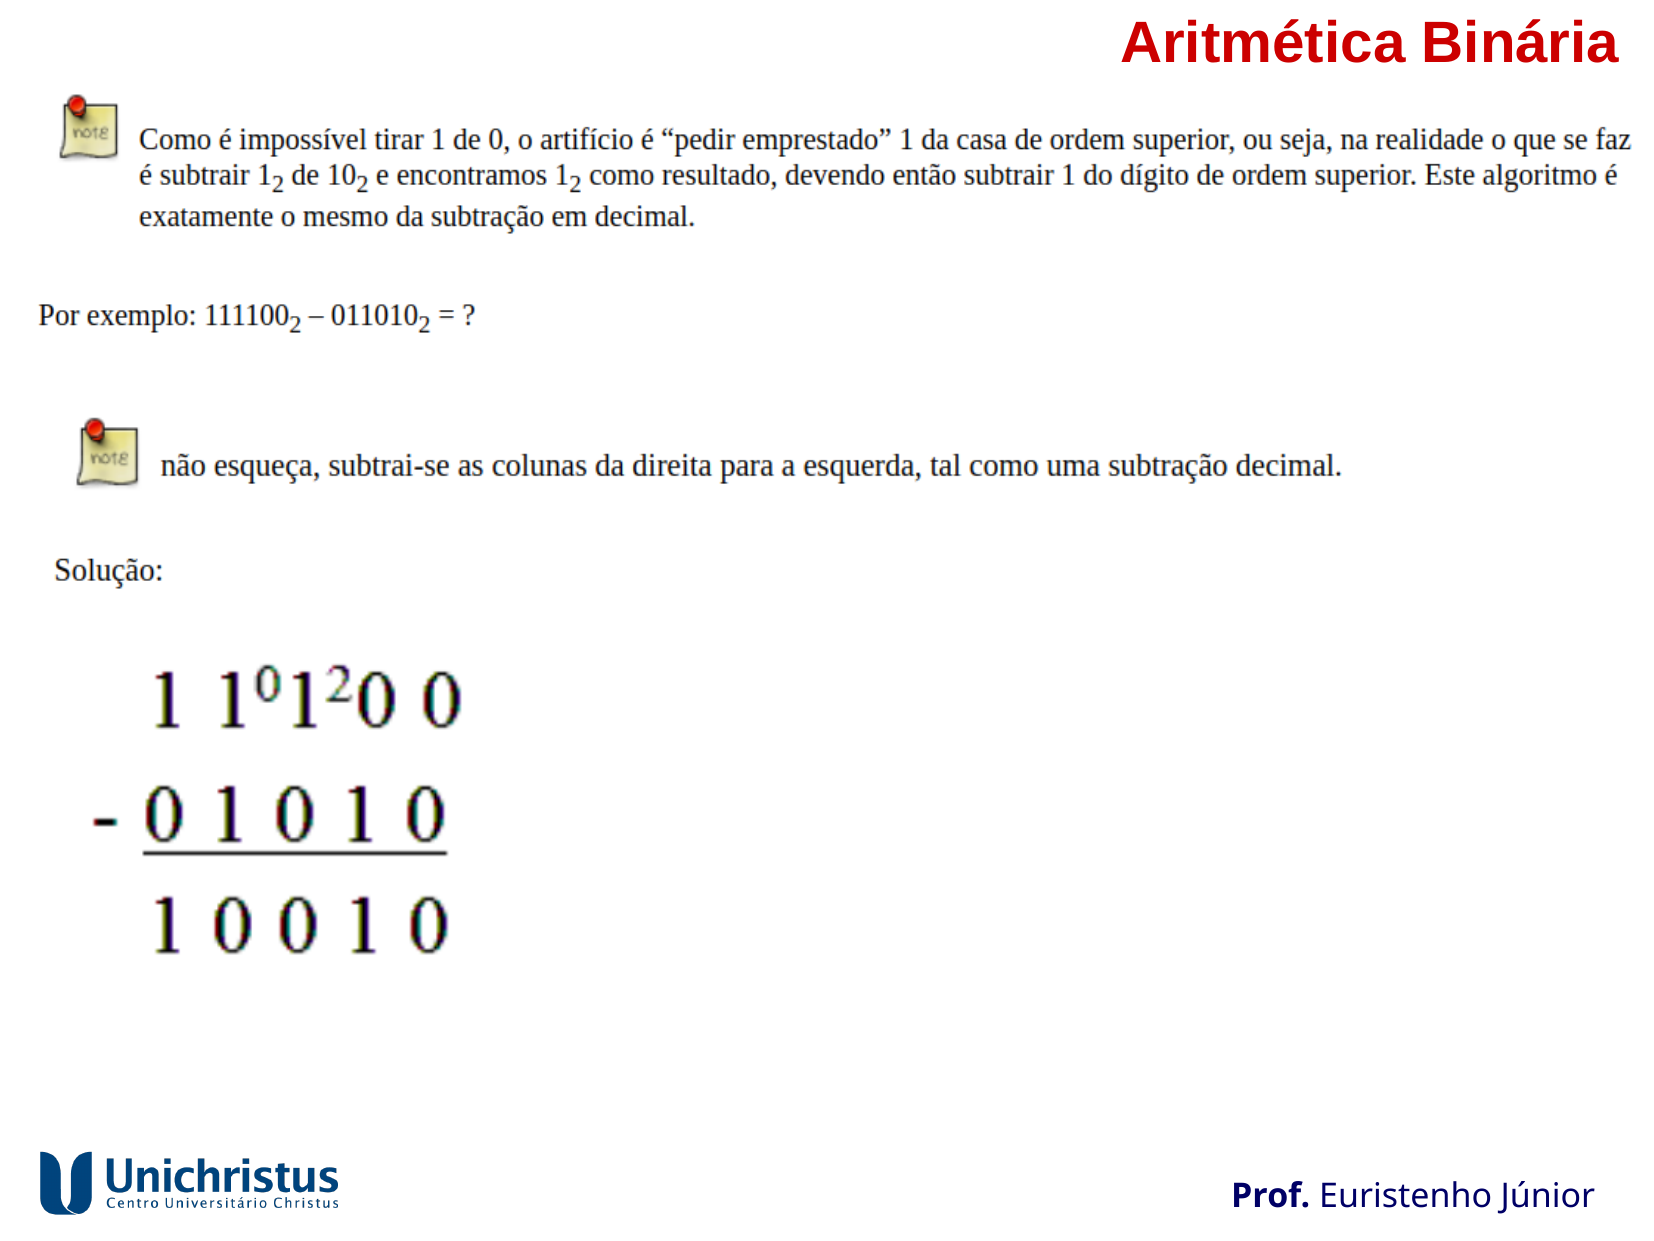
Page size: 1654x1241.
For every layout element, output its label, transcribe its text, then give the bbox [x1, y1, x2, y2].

picture [35, 1148, 343, 1217]
picture [30, 401, 1359, 969]
picture [23, 83, 1642, 349]
text_box Aritmética Binária [1105, 2, 1654, 95]
text_box Prof. Euristenho Júnior [1216, 1163, 1654, 1224]
